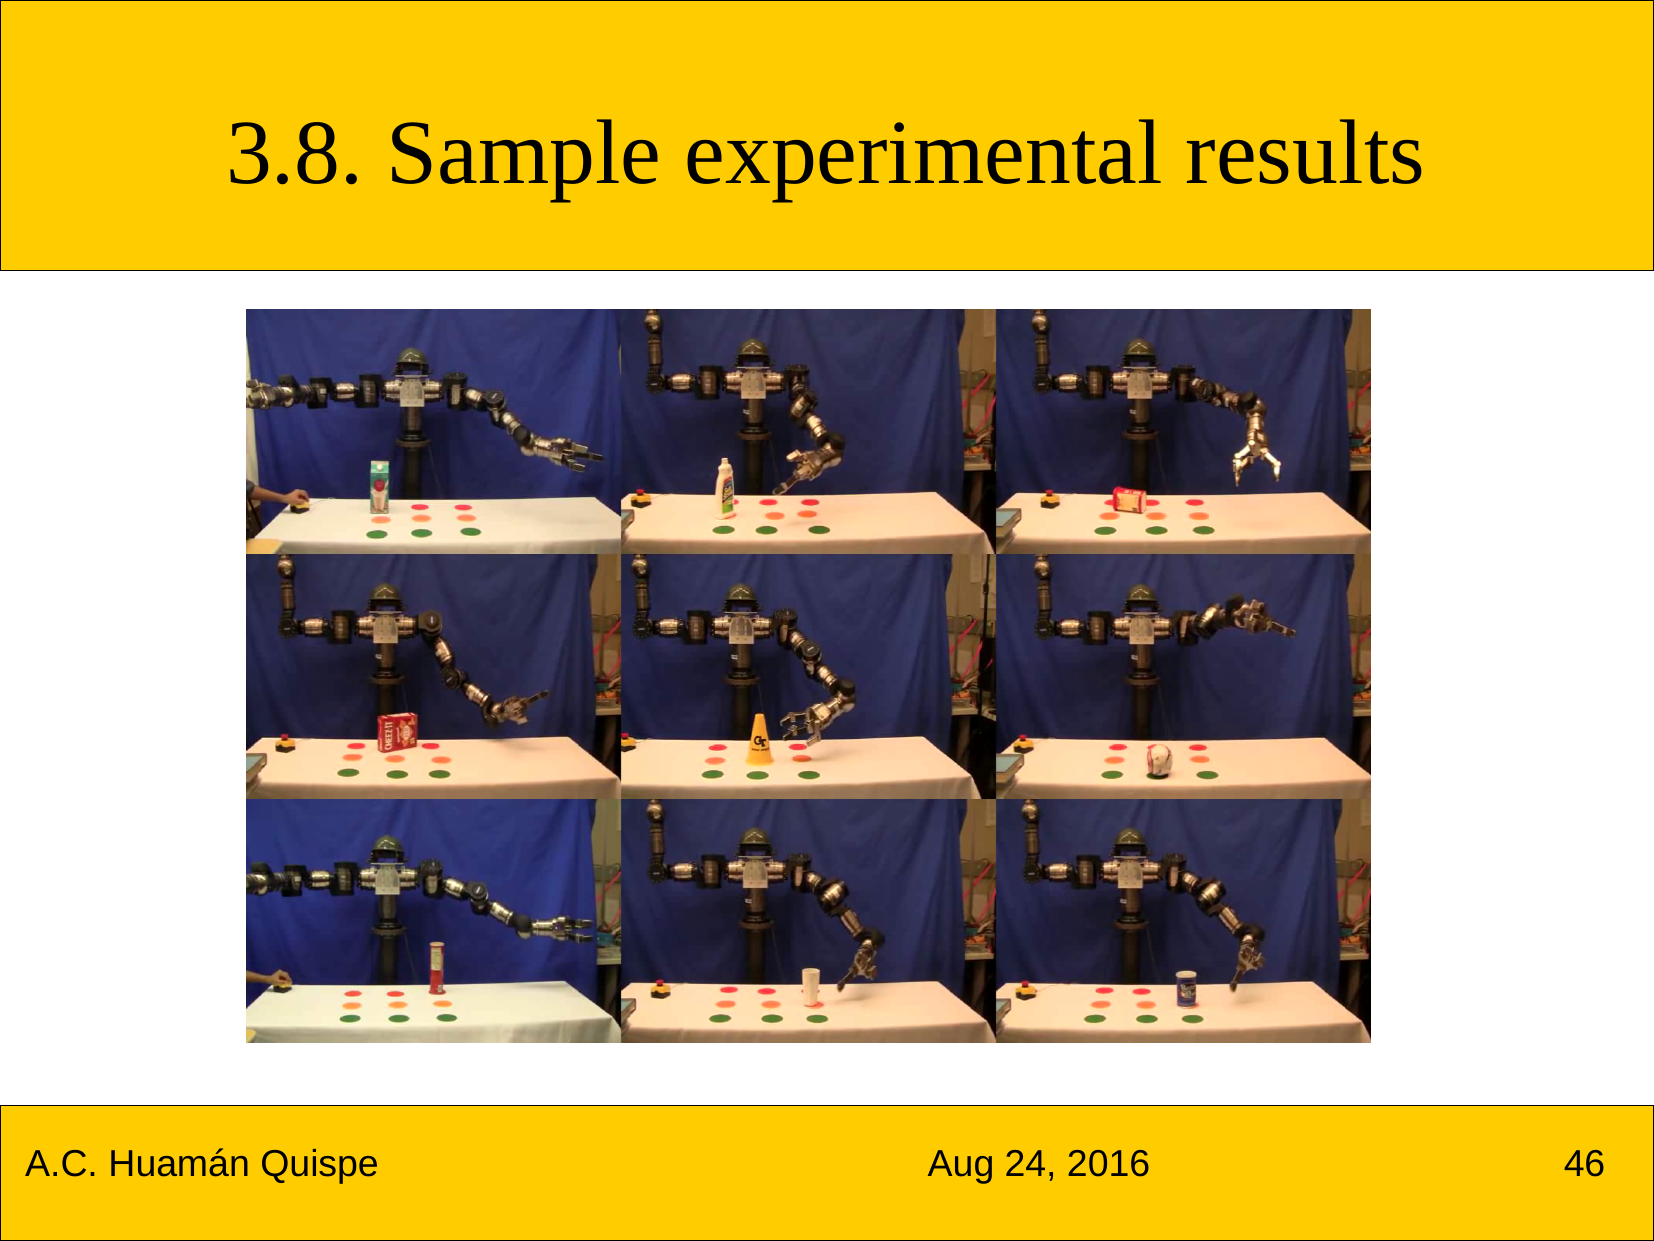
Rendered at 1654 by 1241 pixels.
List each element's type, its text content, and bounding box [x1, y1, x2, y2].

title 3.8. Sample experimental results [82, 49, 1571, 257]
text_box [245, 308, 1371, 1044]
